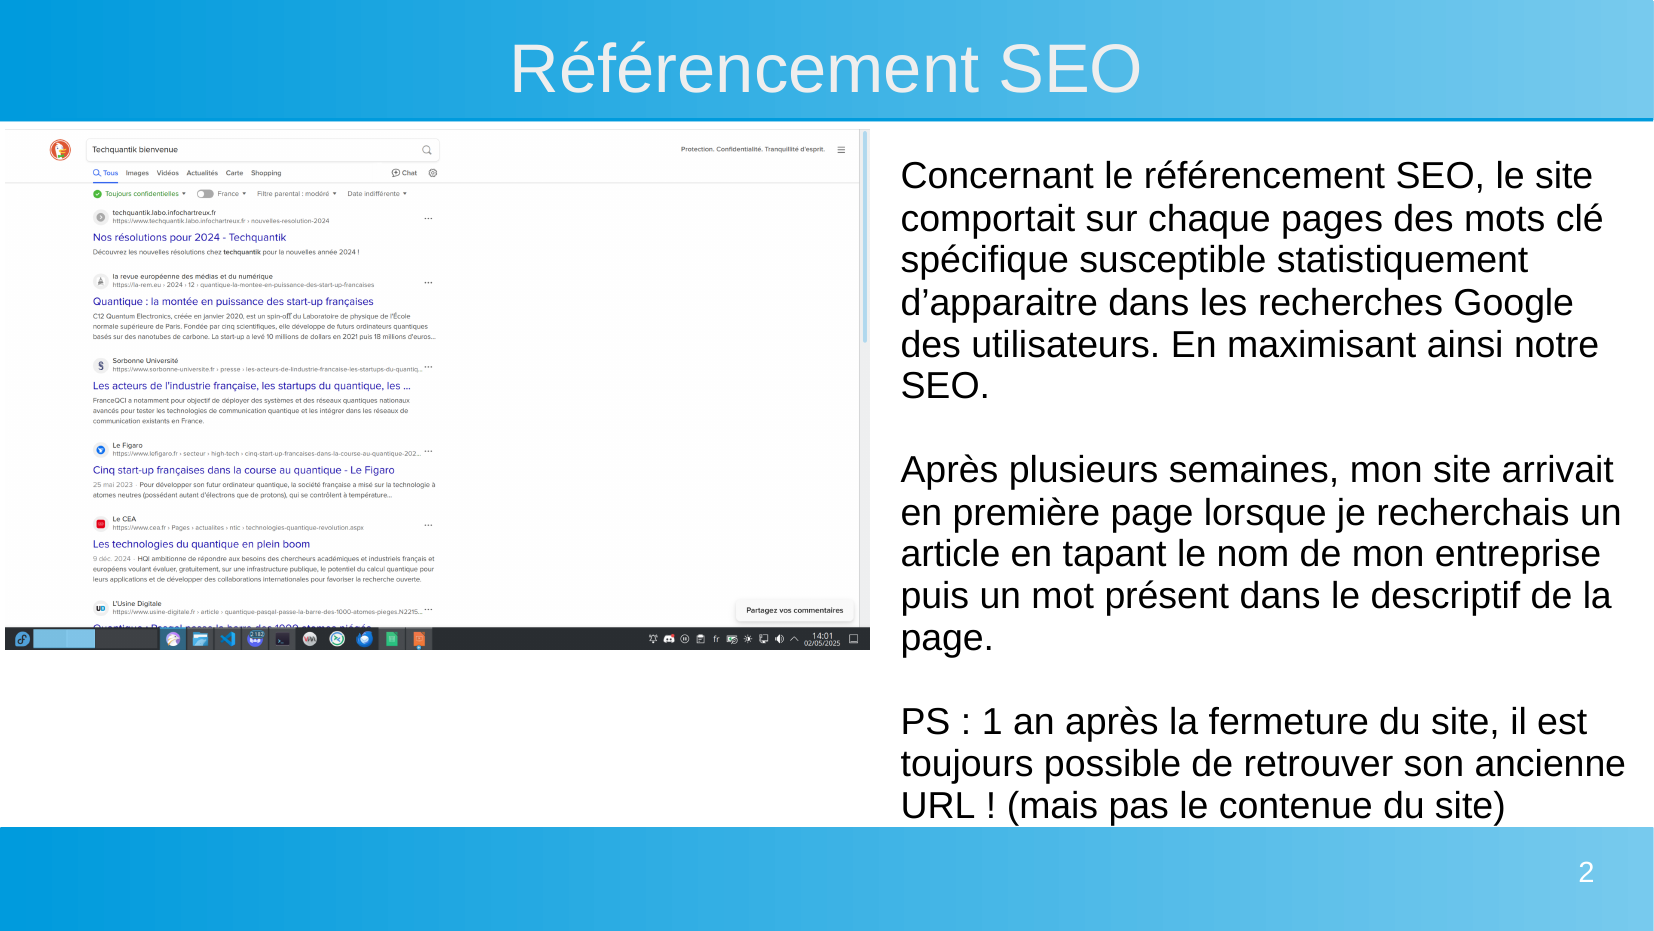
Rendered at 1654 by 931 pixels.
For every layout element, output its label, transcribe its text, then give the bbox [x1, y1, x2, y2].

picture [5, 129, 870, 650]
text_box Concernant le référencement SEO, le site comportait sur chaque pages des mots clé spécifique susceptible statistiquement d’apparaitre dans les recherches Google des utilisateurs. En maximisant ainsi notre SEO. Après plusieurs semaines, mon site arrivait en première page lorsque je recherchais un article en tapant le nom de mon entreprise puis un mot présent dans le descriptif de la page. PS : 1 an après la fermeture du site, il est toujours possible de retrouver son ancienne URL ! (mais pas le contenue du site) [885, 147, 1654, 877]
title Référencement SEO [59, 29, 1595, 108]
